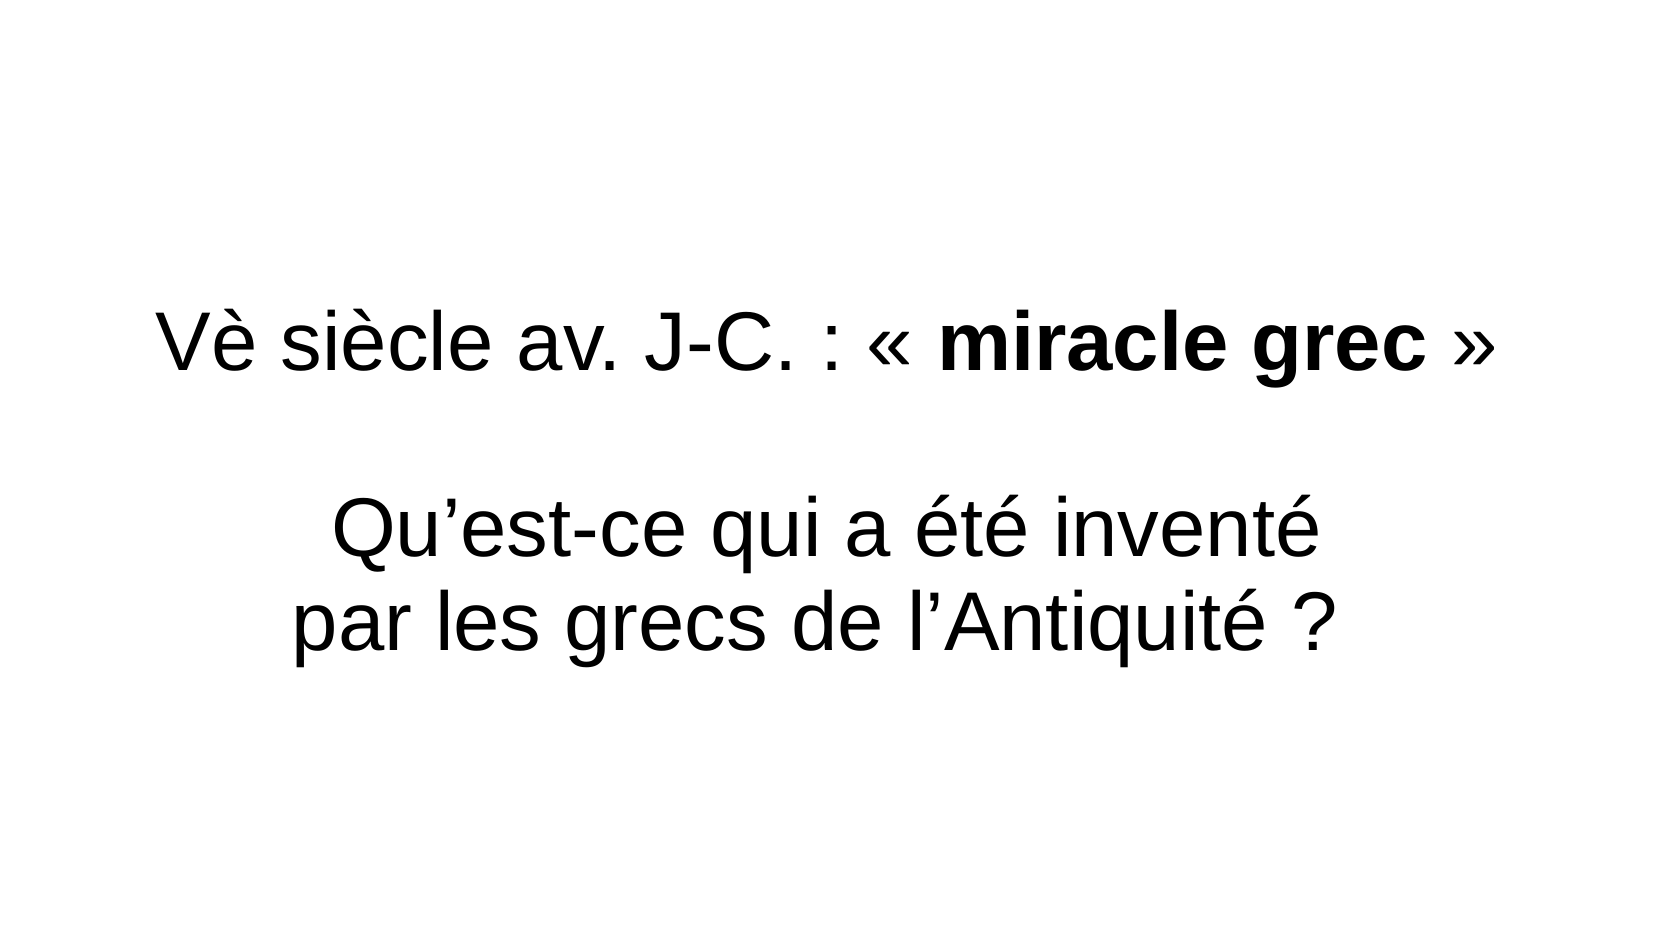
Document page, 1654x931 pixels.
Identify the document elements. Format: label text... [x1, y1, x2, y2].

text_box Vè siècle av. J-C. : « miracle grec » Qu’est-ce qui a été inventé par les grecs de l’Antiquité ? [0, 288, 1654, 676]
